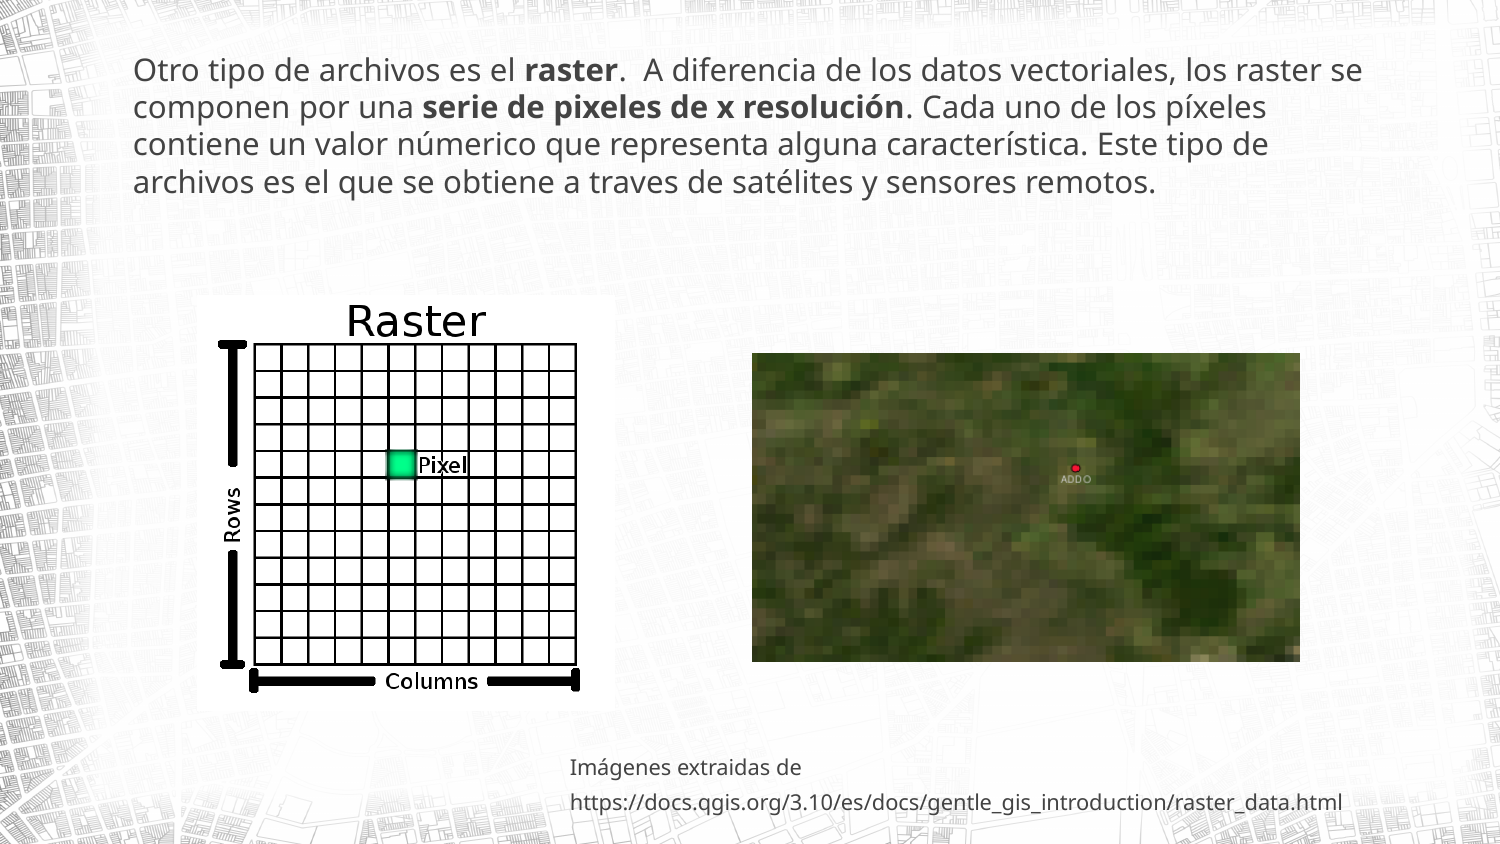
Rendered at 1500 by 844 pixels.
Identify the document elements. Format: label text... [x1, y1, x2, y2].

picture [0, 0, 1500, 844]
text_box Imágenes extraidas de https://docs.qgis.org/3.10/es/docs/gentle_gis_introduction/raster_data.html [555, 745, 1418, 844]
text_box Otro tipo de archivos es el raster. A diferencia de los datos vectoriales, los raster se componen por una serie de pixeles de x resolución. Cada uno de los píxeles contiene un valor númerico que representa alguna característica. Este tipo de archivos es el que se obtiene a traves de satélites y sensores remotos. [118, 42, 1394, 245]
